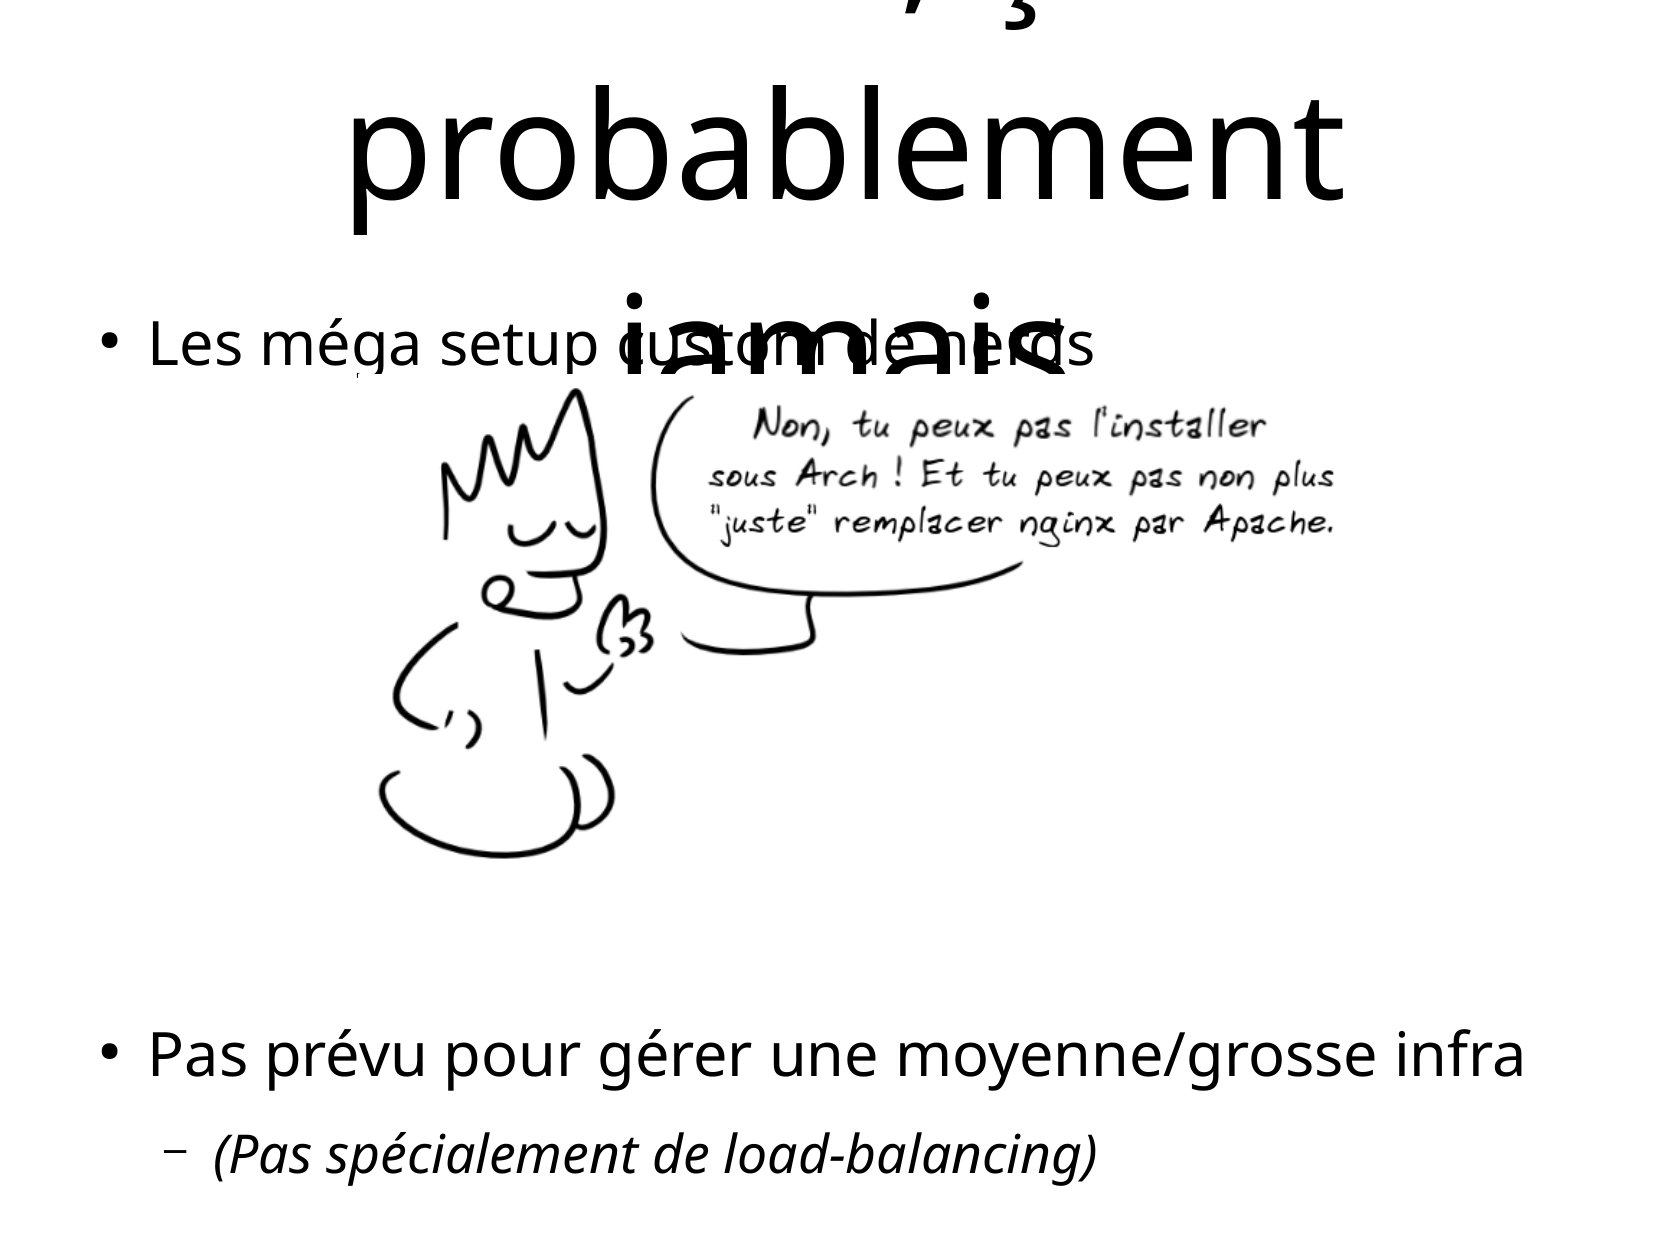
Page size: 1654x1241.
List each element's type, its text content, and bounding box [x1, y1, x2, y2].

list Les méga setup custom de nerds Pas prévu pour gérer une moyenne/grosse infra (Pas spécialement de load-balancing) [82, 300, 1571, 1197]
picture [358, 374, 1355, 879]
title YunoHost, ça fera probablement jamais [82, 37, 1571, 245]
